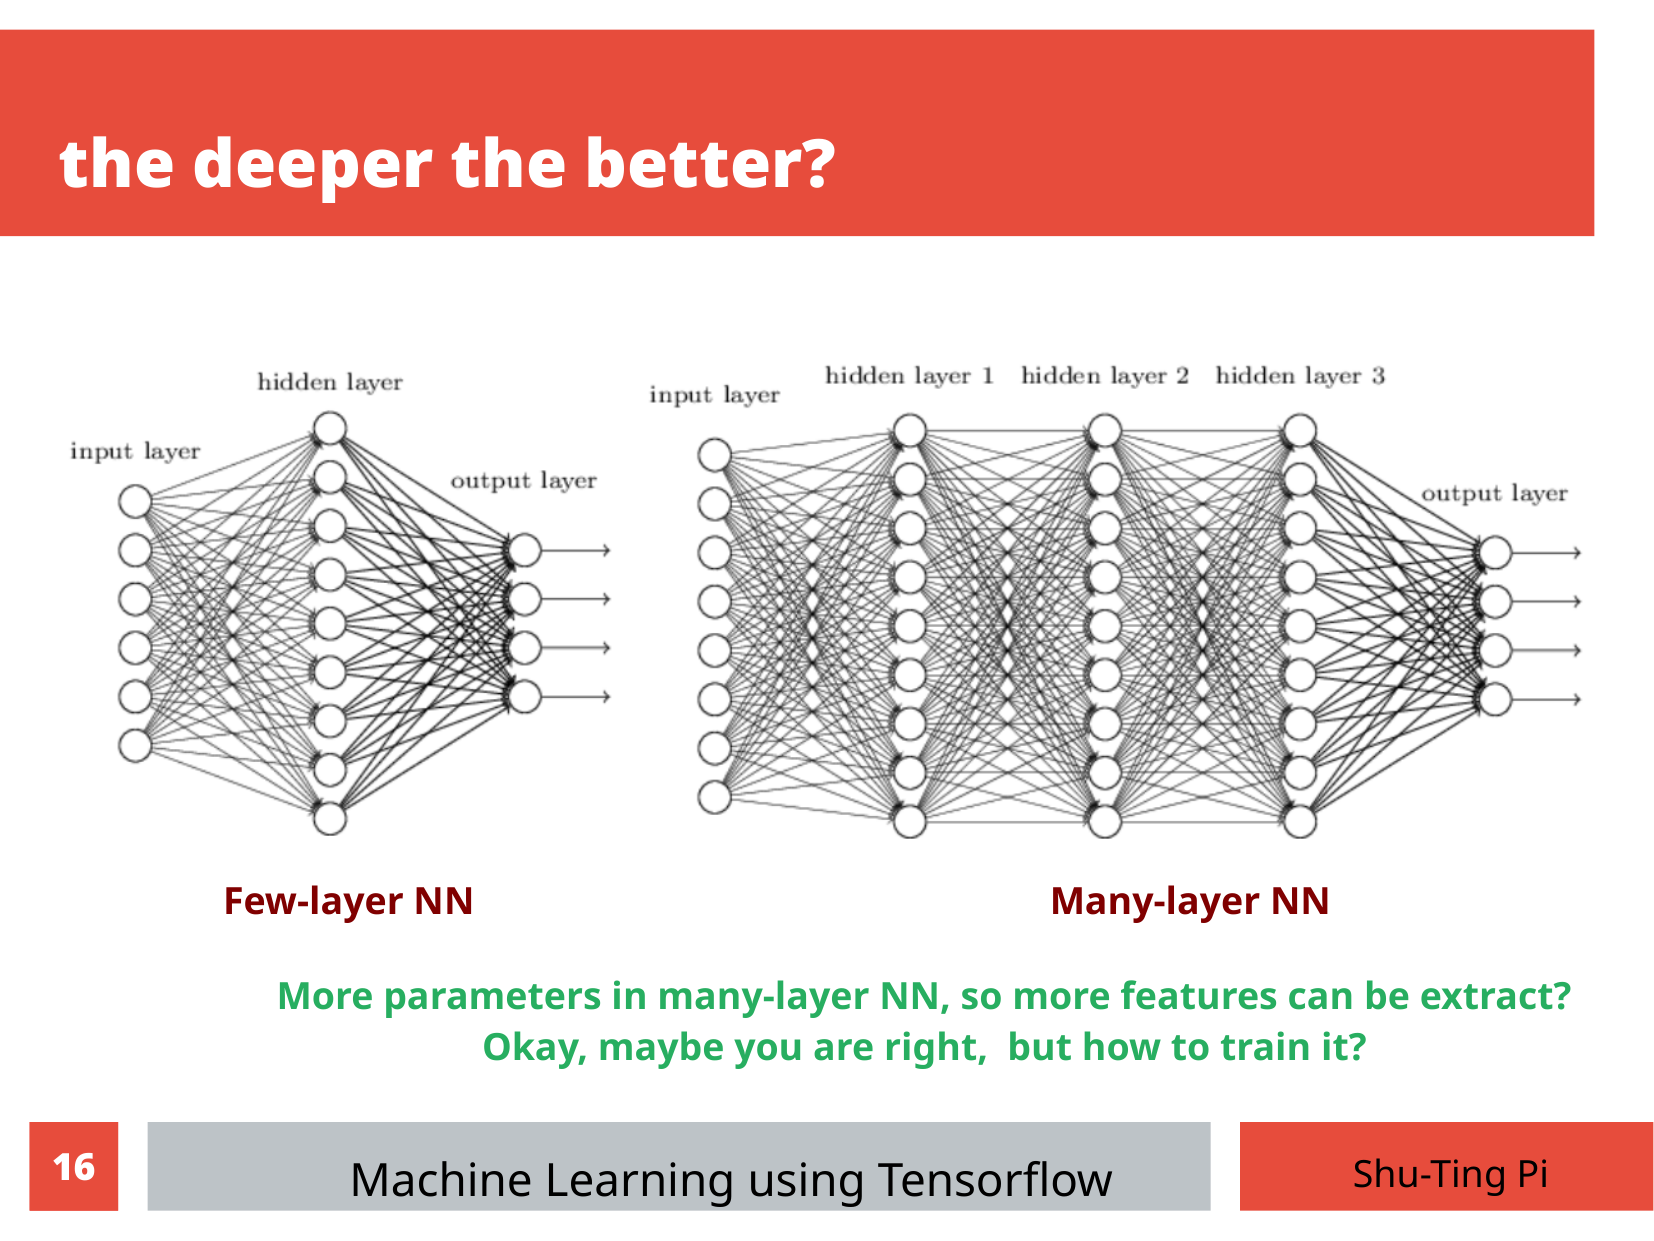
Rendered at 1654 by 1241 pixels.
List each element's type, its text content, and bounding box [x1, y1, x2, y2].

text_box Many-layer NN [1035, 867, 1309, 930]
text_box Machine Learning using Tensorflow [334, 1139, 1220, 1241]
text_box Few-layer NN [208, 867, 461, 930]
title the deeper the better? [59, 59, 1595, 207]
text_box More parameters in many-layer NN, so more features can be extract? Okay, maybe you are right, but how to train it? [261, 962, 1427, 1072]
text_box Shu-Ting Pi [1338, 1140, 1573, 1203]
picture [637, 340, 1603, 850]
picture [59, 344, 628, 848]
